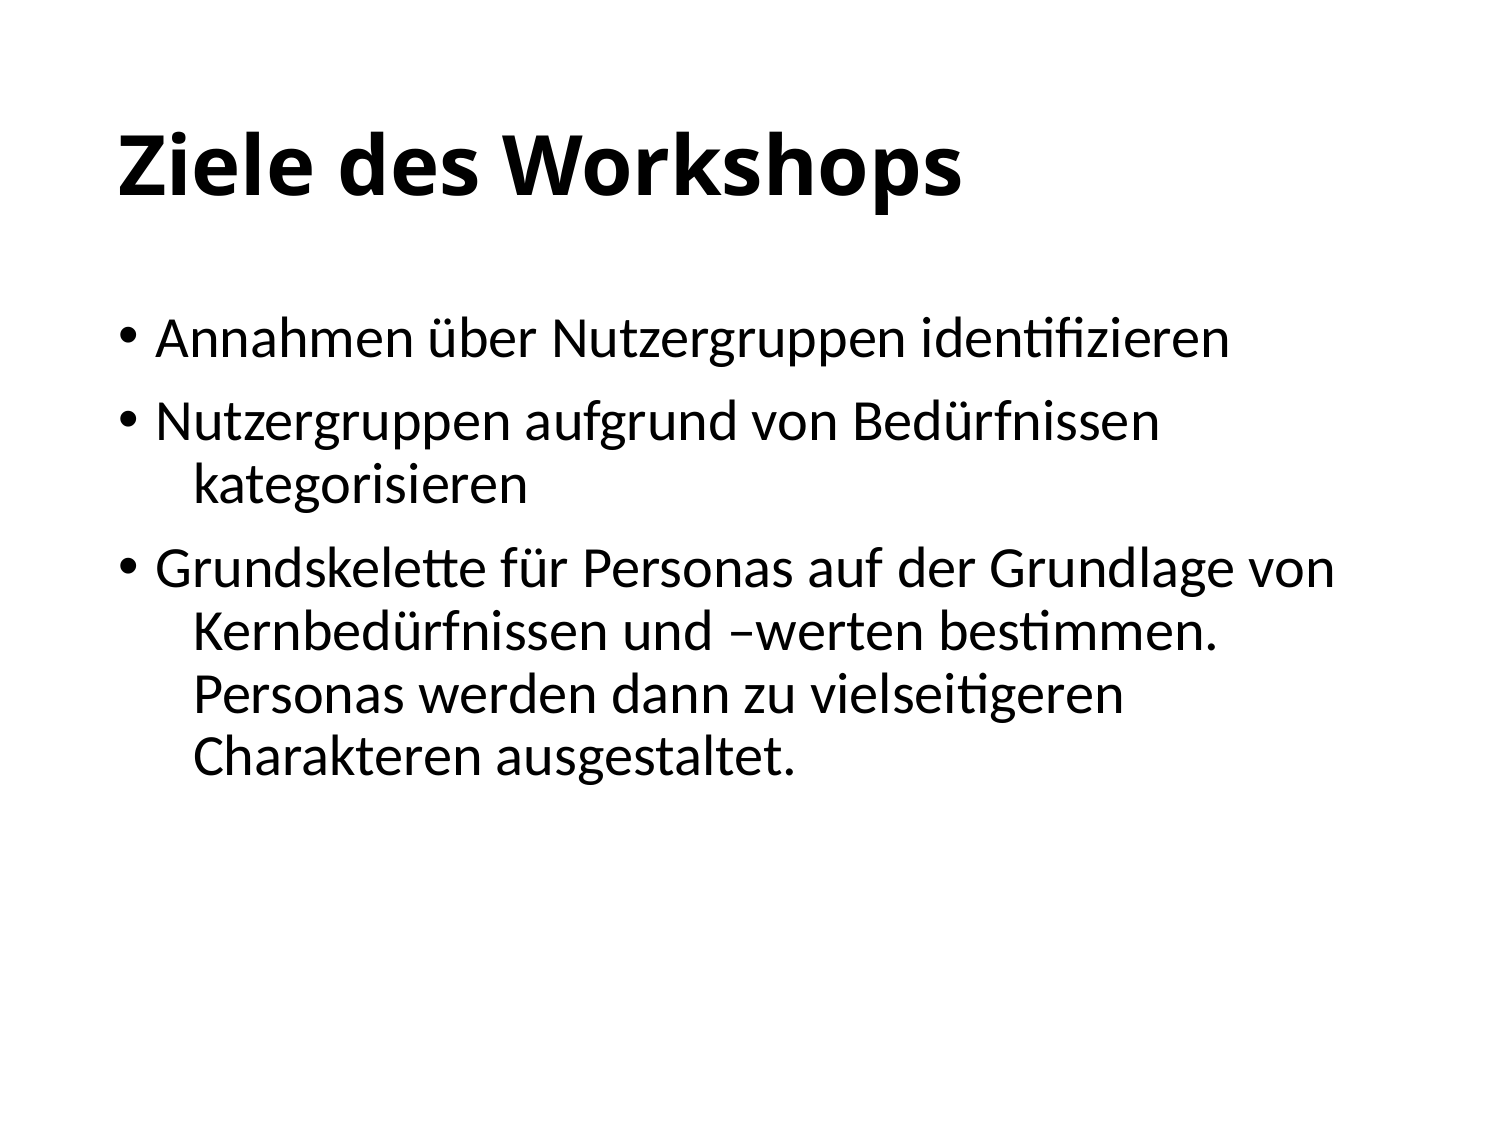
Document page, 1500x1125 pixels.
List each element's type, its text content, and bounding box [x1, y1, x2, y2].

title Ziele des Workshops [103, 59, 1397, 278]
list Annahmen über Nutzergruppen identifizieren Nutzergruppen aufgrund von Bedürfnissen kategorisieren Grundskelette für Personas auf der Grundlage von Kernbedürfnissen und –werten bestimmen. Personas werden dann zu vielseitigeren Charakteren ausgestaltet. [103, 299, 1397, 1014]
